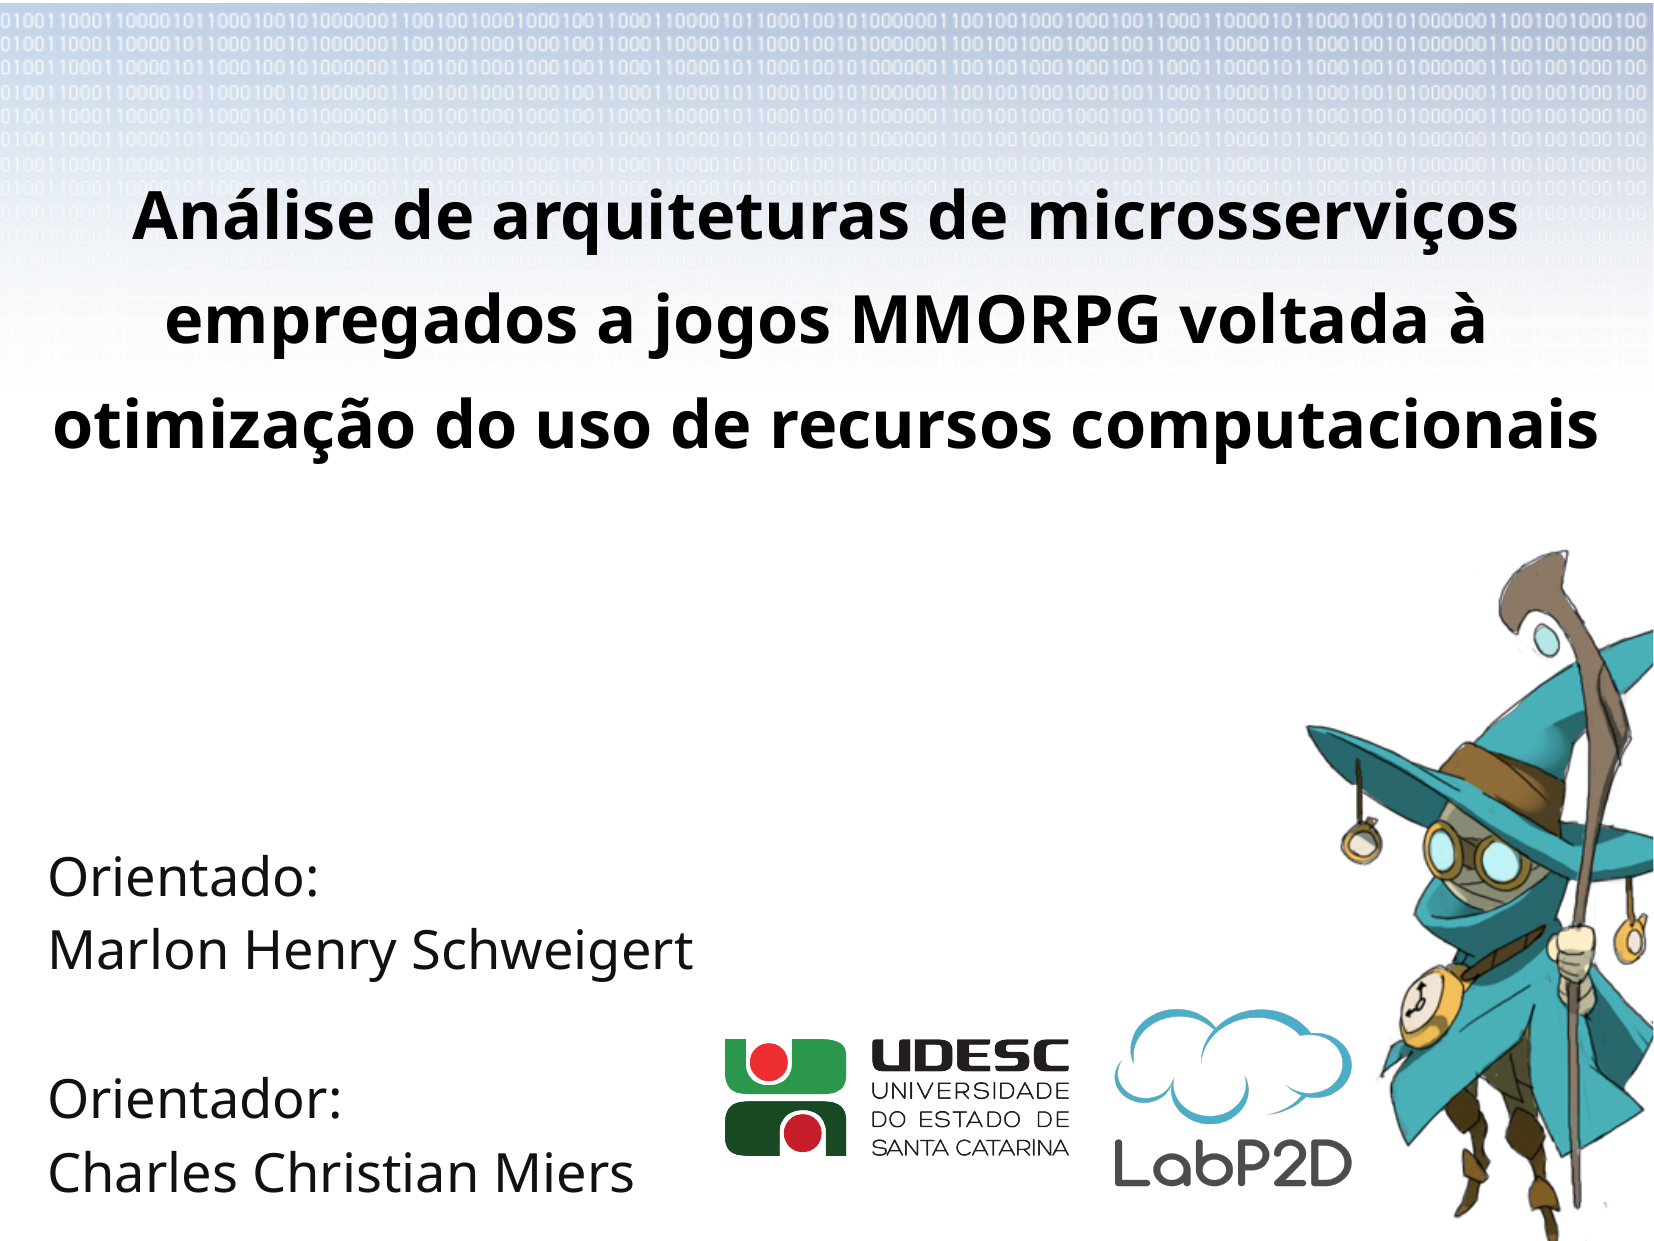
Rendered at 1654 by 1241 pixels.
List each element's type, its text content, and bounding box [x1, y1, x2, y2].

picture [725, 1039, 1069, 1156]
subtitle Orientado: Marlon Henry Schweigert Orientador: Charles Christian Miers [47, 870, 827, 1241]
picture [0, 3, 1654, 399]
title Análise de arquiteturas de microsserviços empregados a jogos MMORPG voltada à otimização do uso de recursos computacionais [23, 39, 1630, 583]
picture [1101, 419, 1654, 1241]
